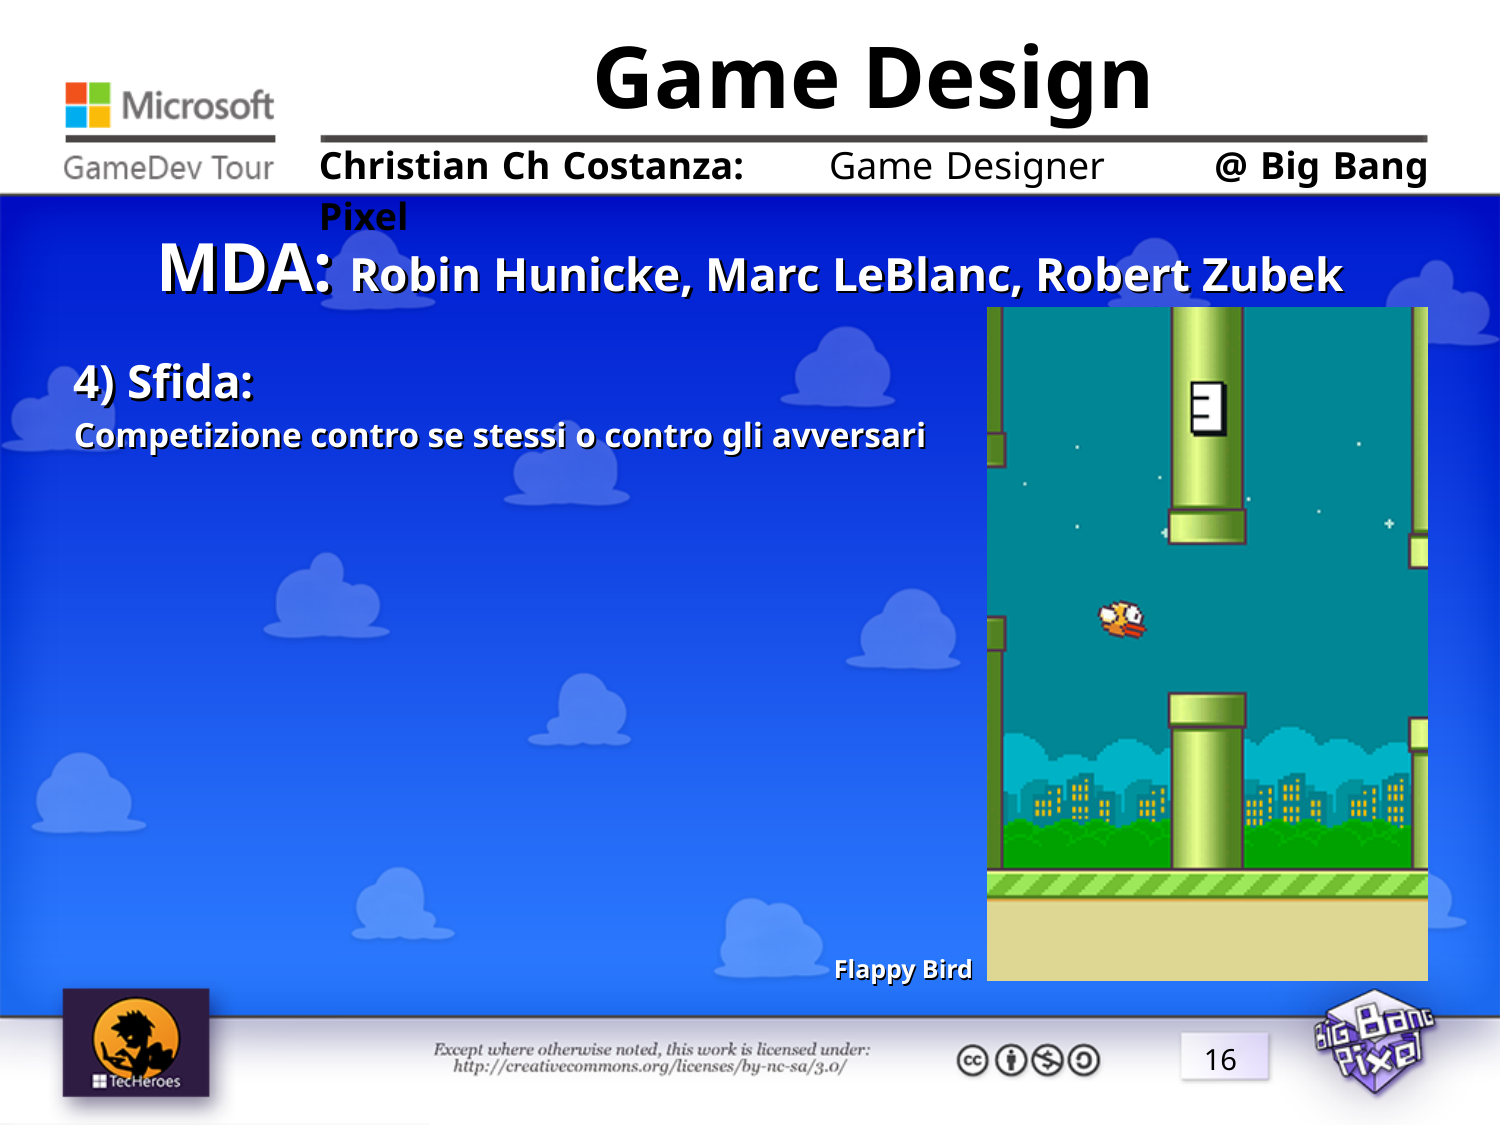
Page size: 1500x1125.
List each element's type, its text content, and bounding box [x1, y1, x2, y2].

text_box 4) Sfida: Competizione contro se stessi o contro gli avversari [59, 342, 969, 985]
text_box <numero> [1110, 1033, 1252, 1117]
text_box Game Design [319, 9, 1430, 142]
text_box Christian Ch Costanza: Game Designer @ Big Bang Pixel [318, 124, 1430, 212]
picture [0, 0, 1500, 1125]
text_box Flappy Bird [64, 944, 988, 999]
text_box MDA: Robin Hunicke, Marc LeBlanc, Robert Zubek [35, 212, 1465, 985]
